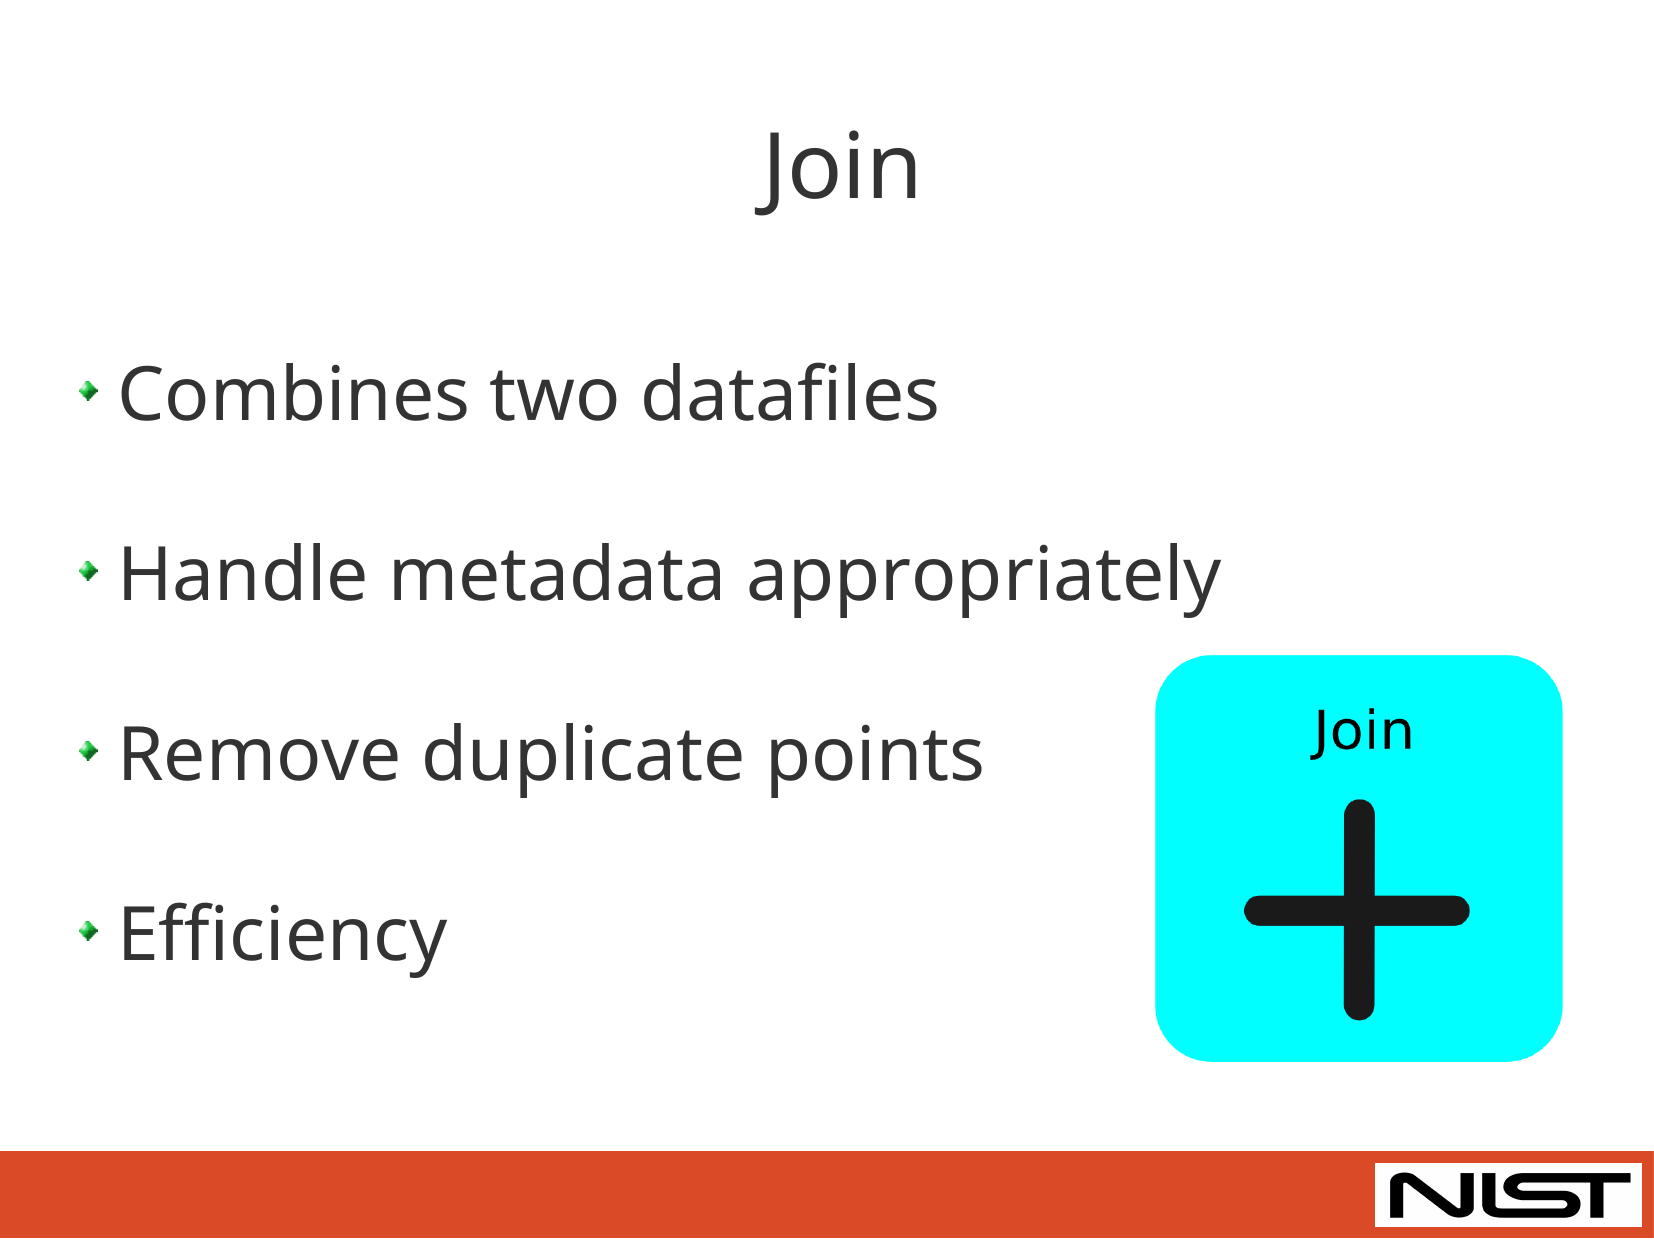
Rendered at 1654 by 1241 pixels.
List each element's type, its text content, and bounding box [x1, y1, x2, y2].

picture [1146, 649, 1567, 1063]
picture [0, 1151, 1654, 1238]
title Join [73, 29, 1613, 309]
list Combines two datafiles Handle metadata appropriately Remove duplicate points Efficiency [70, 337, 1583, 1173]
